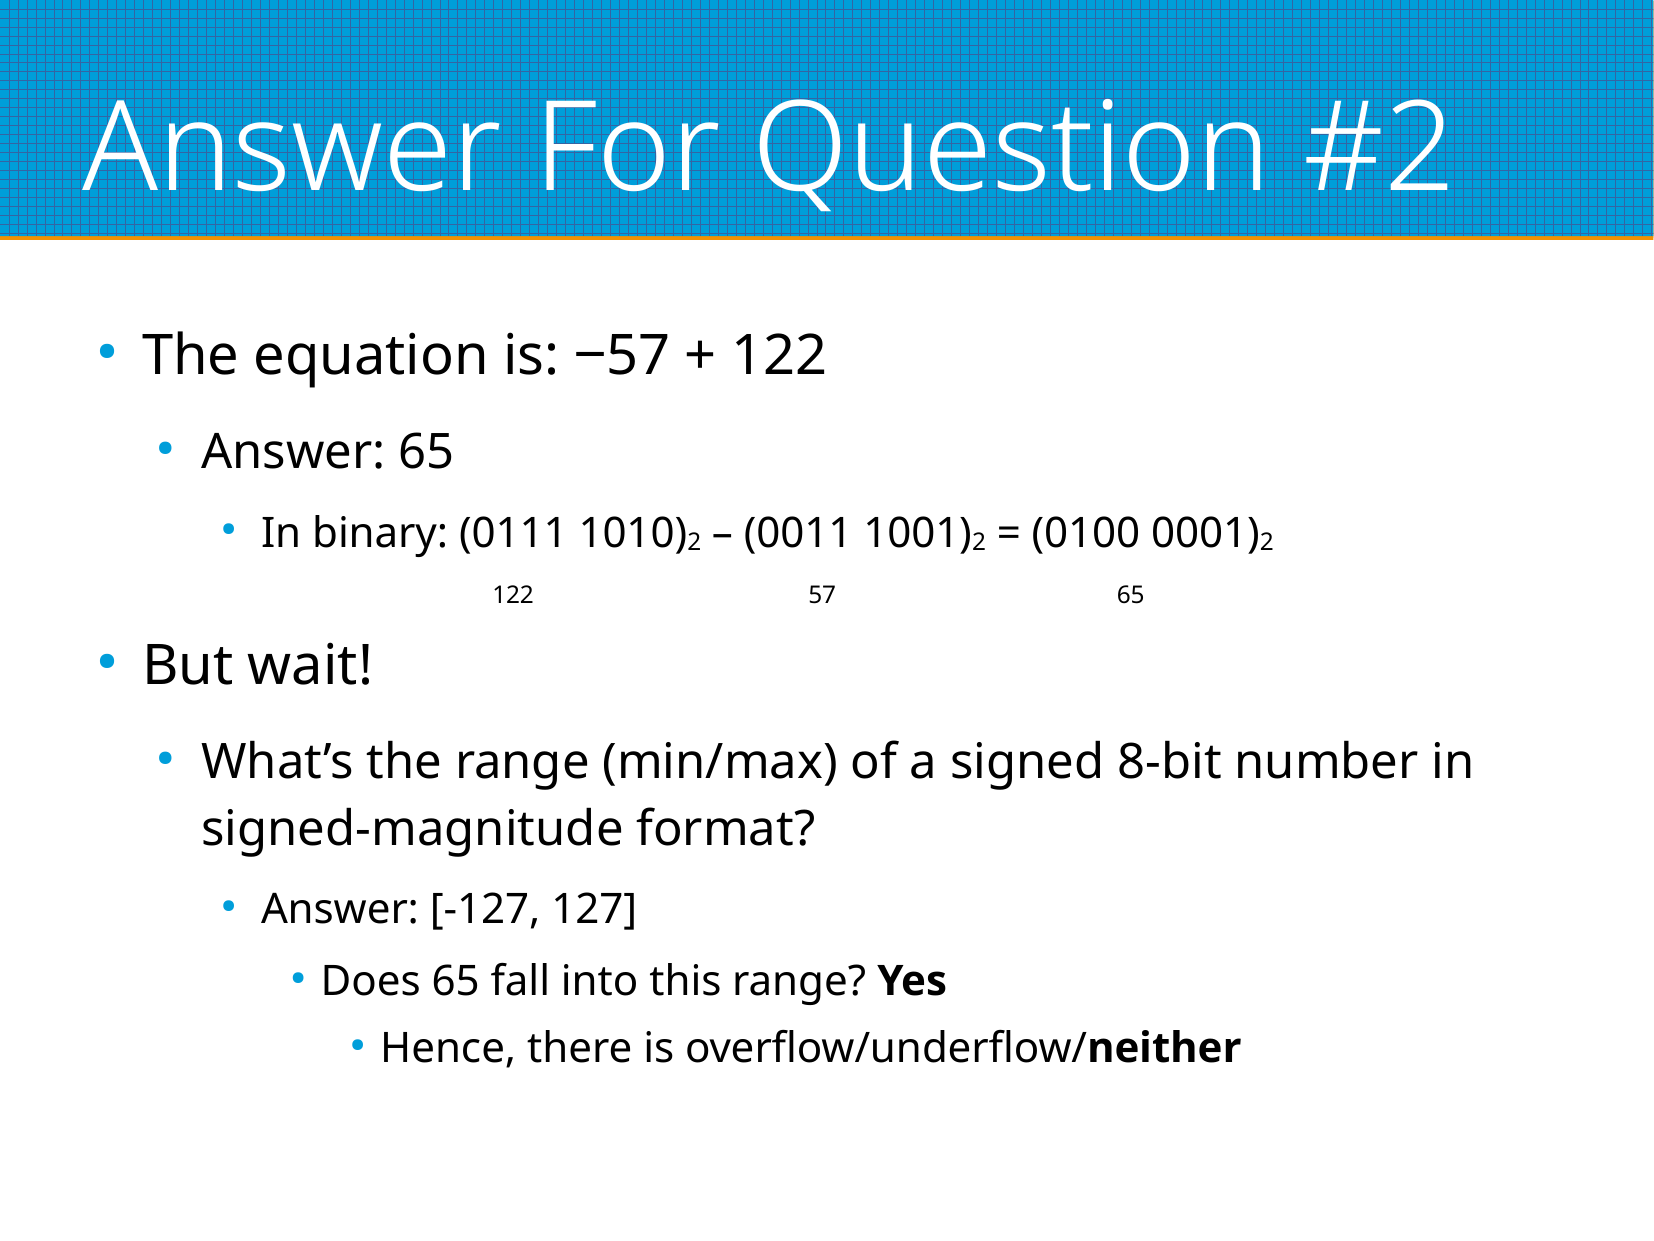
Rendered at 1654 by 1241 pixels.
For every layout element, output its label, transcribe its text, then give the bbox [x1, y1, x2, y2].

title Answer For Question #2 [82, 19, 1571, 227]
list The equation is: ‒57 + 122 Answer: 65 In binary: (0111 1010)2 – (0011 1001)2 = (0100 0001)2 122 57 65 But wait! What’s the range (min/max) of a signed 8-bit number in signed-magnitude format? Answer: [-127, 127] Does 65 fall into this range? Yes Hence, there is overflow/underflow/neither [82, 314, 1563, 1081]
